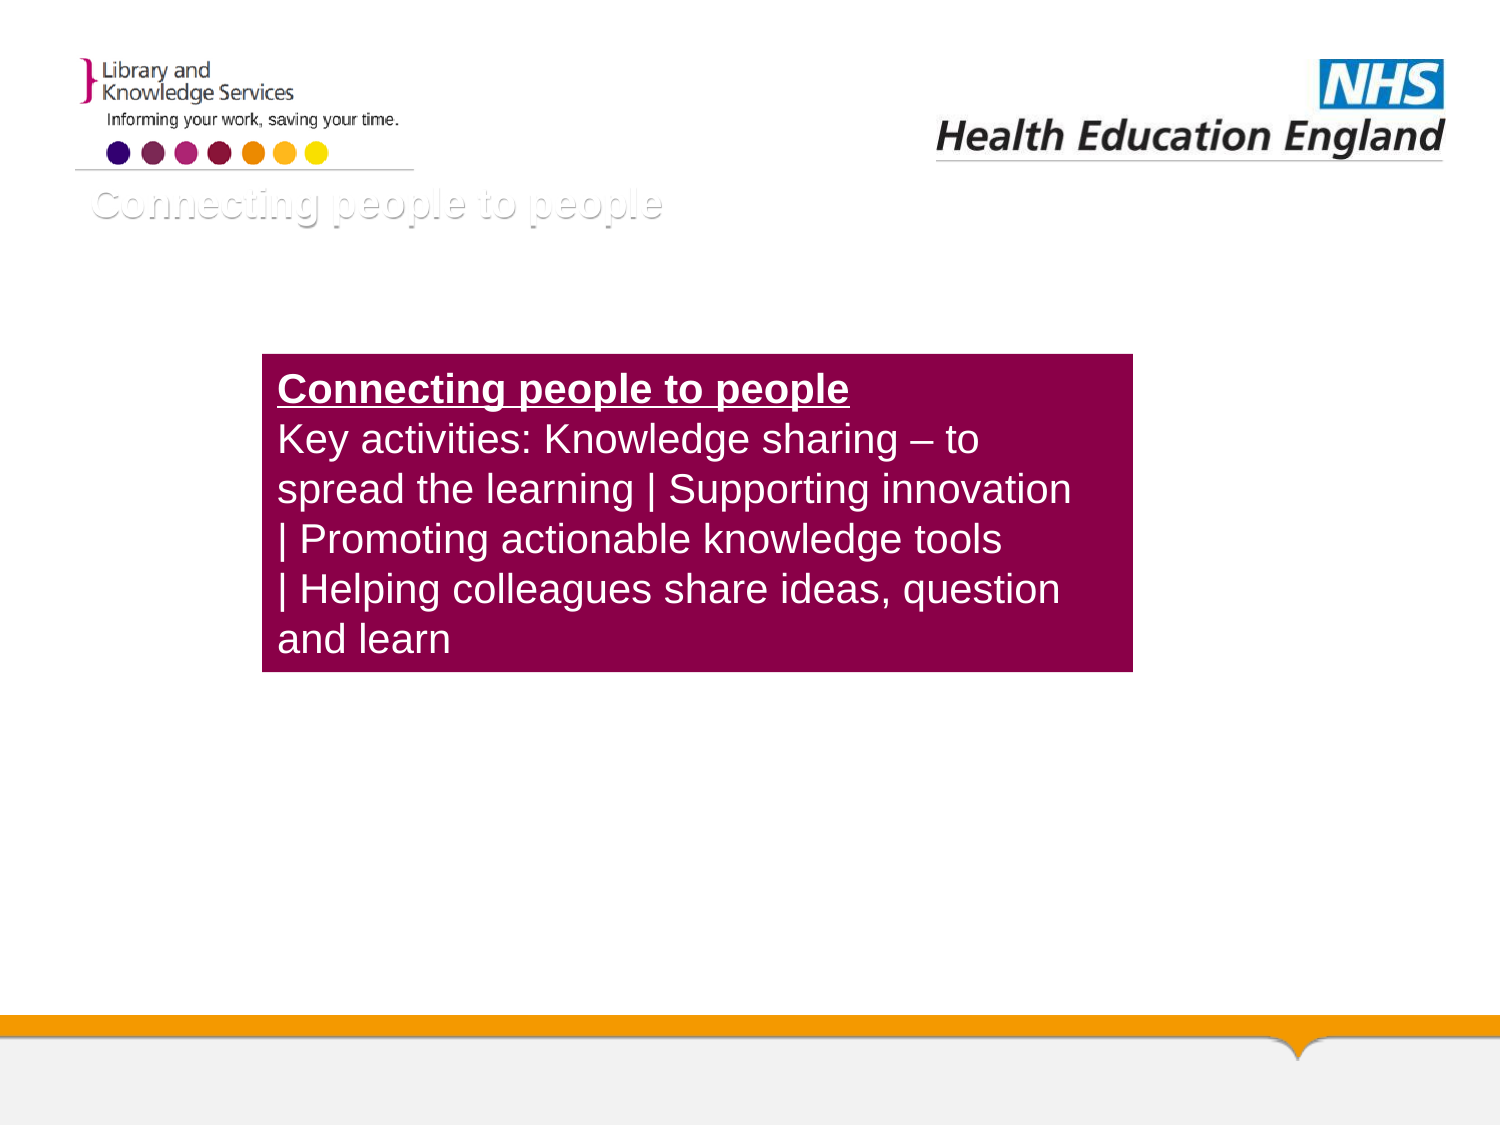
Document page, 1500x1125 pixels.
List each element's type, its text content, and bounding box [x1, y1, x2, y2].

text_box Connecting people to people Key activities: Knowledge sharing – to spread the learning | Supporting innovation | Promoting actionable knowledge tools | Helping colleagues share ideas, question and learn [262, 353, 1133, 673]
title Connecting people to people [75, 168, 1351, 280]
picture [75, 54, 416, 169]
